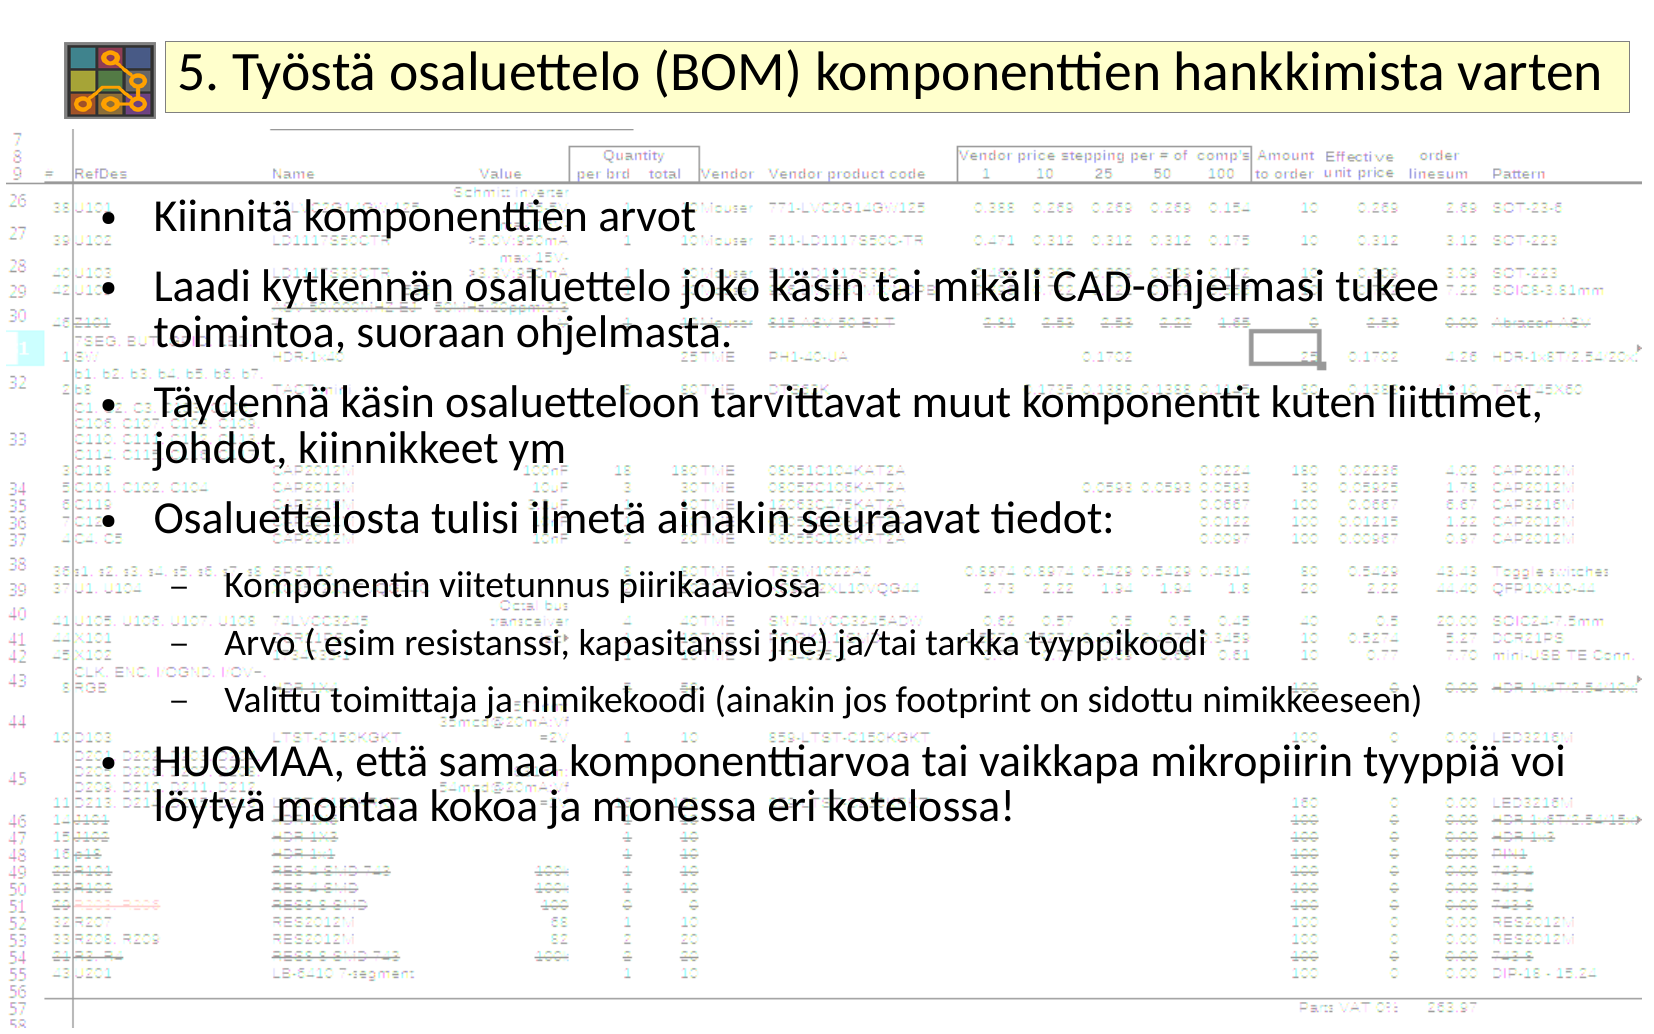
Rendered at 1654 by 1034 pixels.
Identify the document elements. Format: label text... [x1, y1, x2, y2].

picture [64, 42, 156, 119]
list Kiinnitä komponenttien arvot Laadi kytkennän osaluettelo joko käsin tai mikäli CAD-ohjelmasi tukee toimintoa, suoraan ohjelmasta. Täydennä käsin osaluetteloon tarvittavat muut komponentit kuten liittimet, johdot, kiinnikkeet ym Osaluettelosta tulisi ilmetä ainakin seuraavat tiedot: Komponentin viitetunnus piirikaaviossa Arvo ( esim resistanssi, kapasitanssi jne) ja/tai tarkka tyyppikoodi Valittu toimittaja ja nimikekoodi (ainakin jos footprint on sidottu nimikkeeseen) HUOMAA, että samaa komponenttiarvoa tai vaikkapa mikropiirin tyyppiä voi löytyä montaa kokoa ja monessa eri kotelossa! [82, 196, 1571, 954]
picture [6, 129, 1642, 1028]
title 5. Työstä osaluettelo (BOM) komponenttien hankkimista varten [165, 41, 1630, 113]
